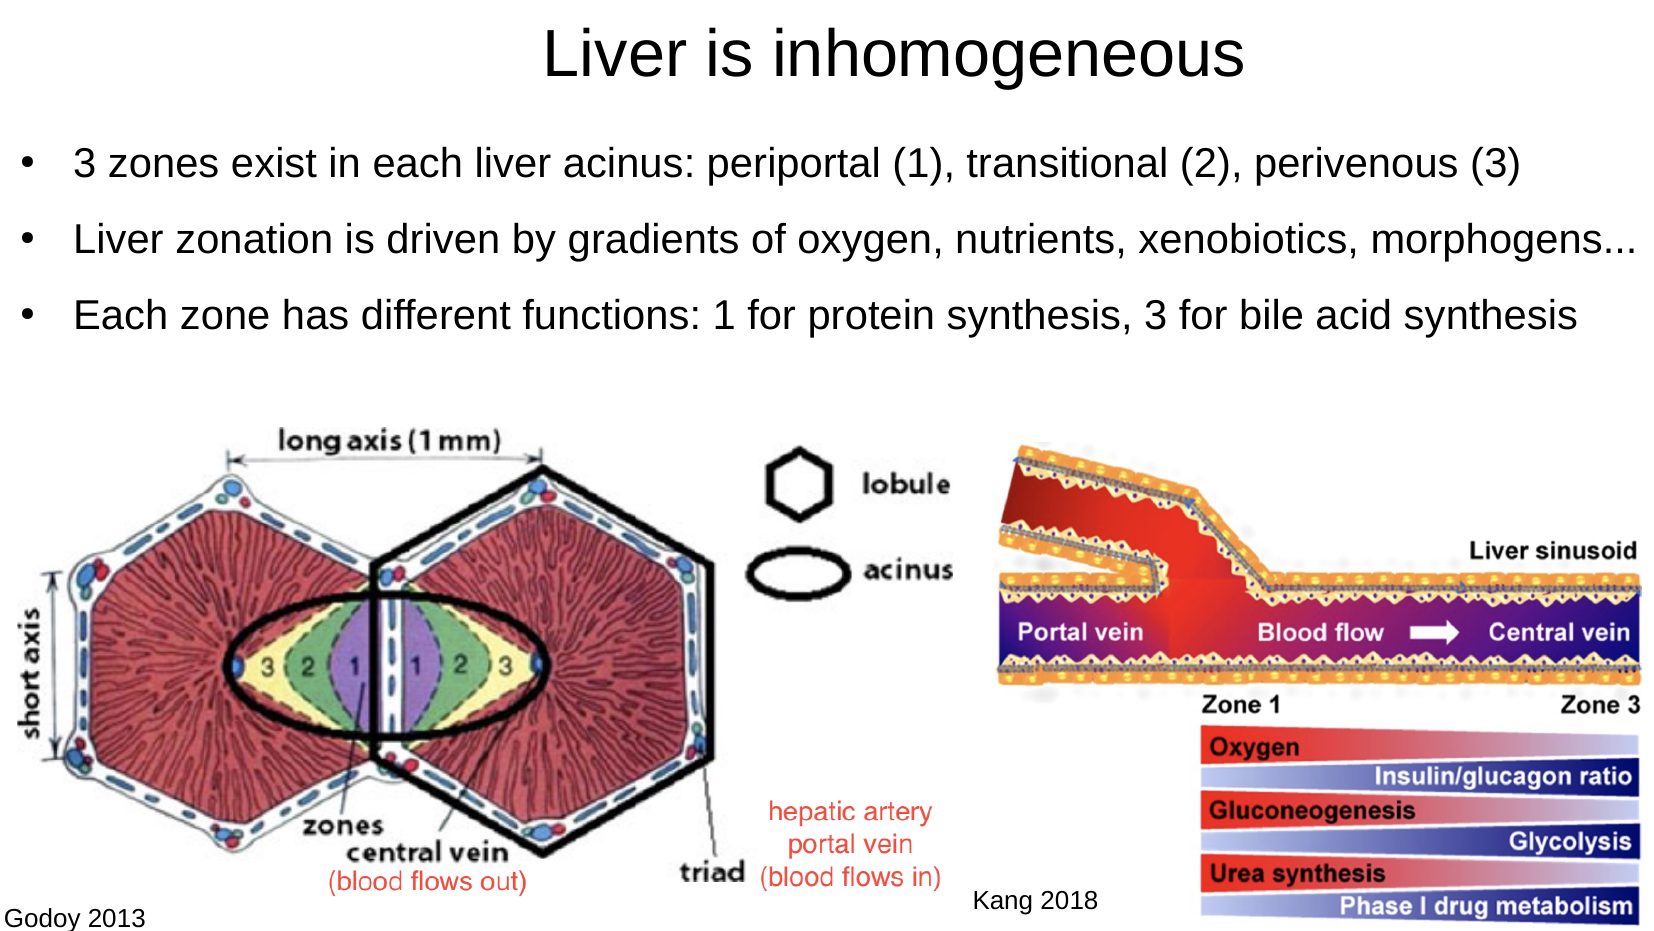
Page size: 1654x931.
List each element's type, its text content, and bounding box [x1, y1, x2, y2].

list 3 zones exist in each liver acinus: periportal (1), transitional (2), perivenous (3) Liver zonation is driven by gradients of oxygen, nutrients, xenobiotics, morphogens... Each zone has different functions: 1 for protein synthesis, 3 for bile acid synthesis [2, 139, 1654, 680]
picture [0, 395, 969, 898]
picture [974, 442, 1654, 931]
title Liver is inhomogeneous [230, 0, 1560, 130]
list Kang 2018 [944, 885, 1123, 916]
list Godoy 2013 [0, 903, 154, 931]
